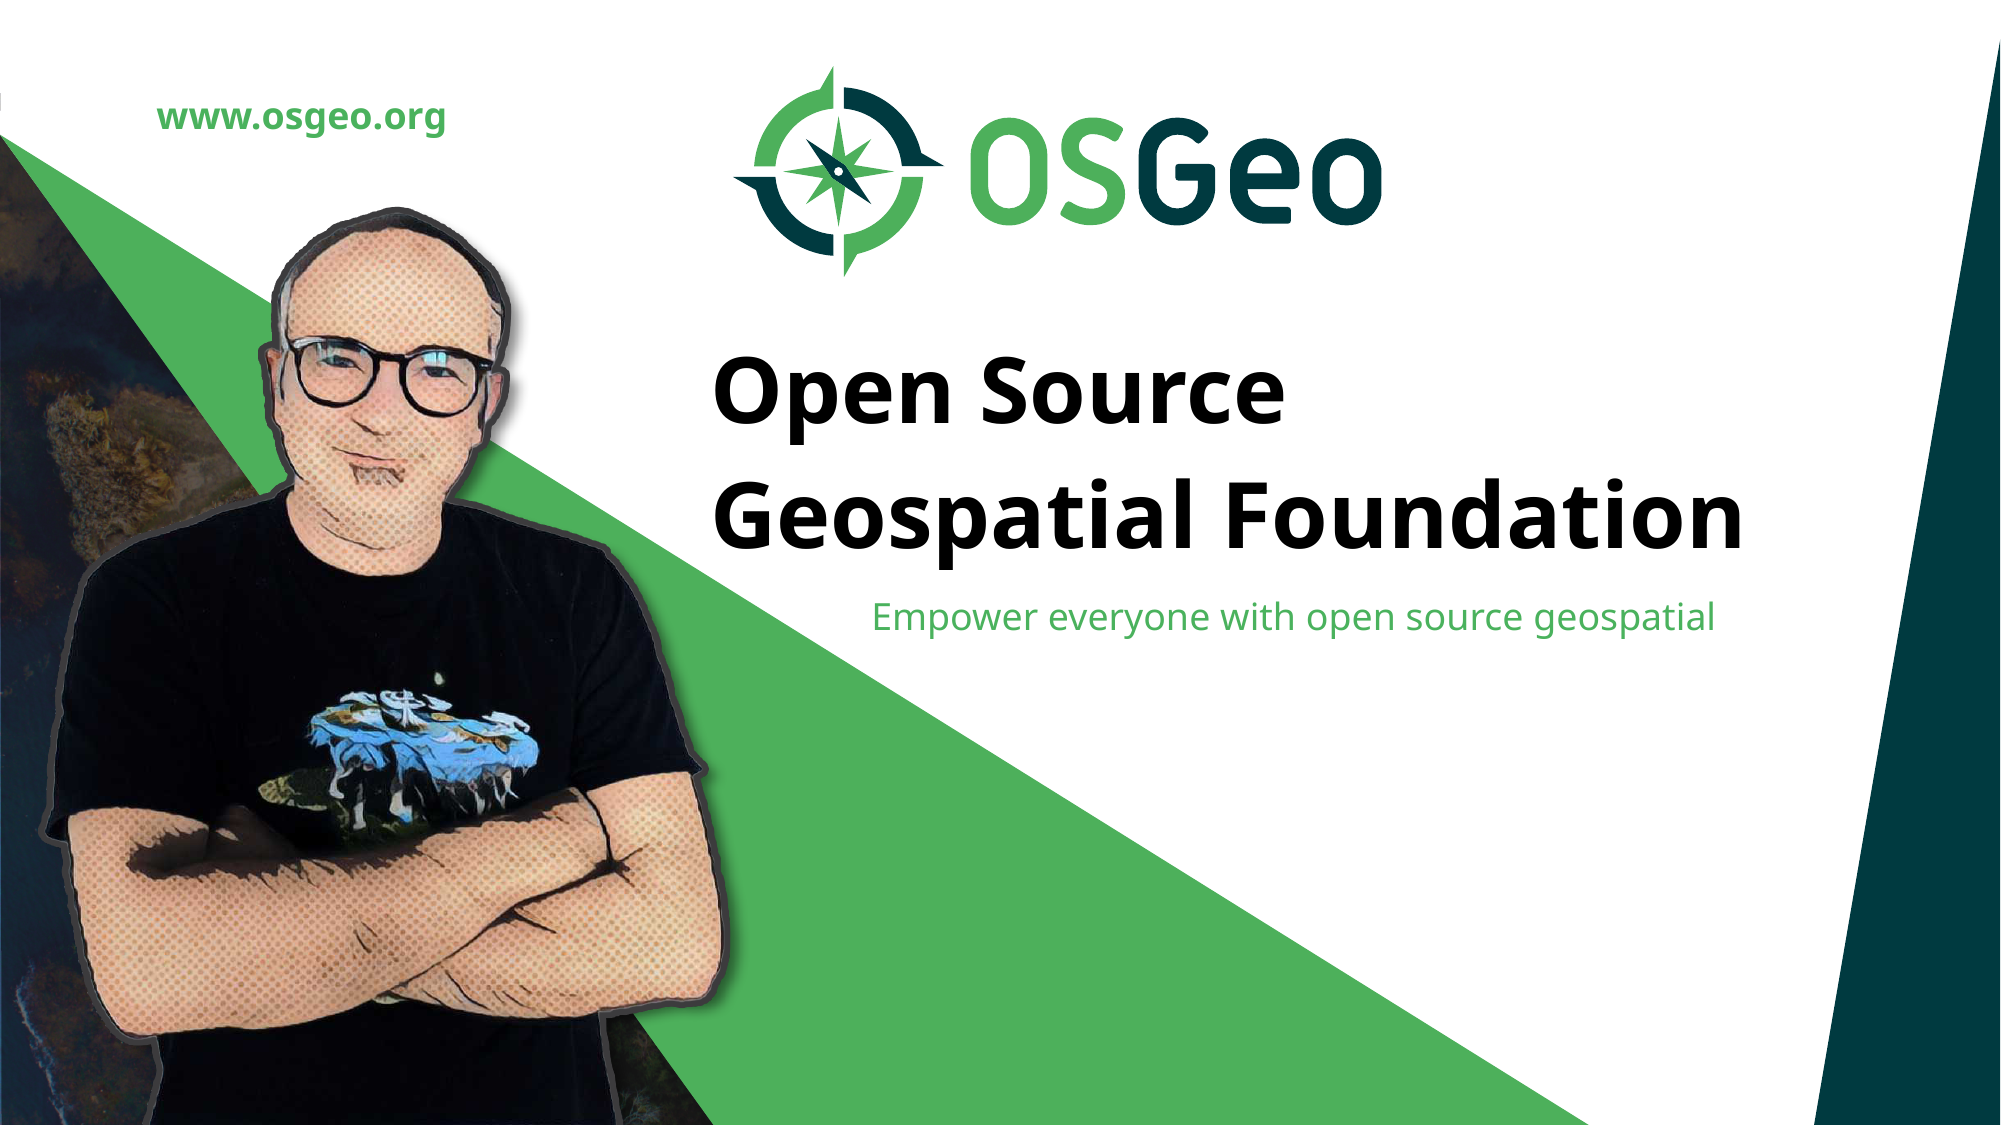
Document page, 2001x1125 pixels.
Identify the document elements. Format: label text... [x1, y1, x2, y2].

picture [0, 0, 886, 1125]
title Open Source Geospatial Foundation [886, 184, 1751, 576]
subtitle Empower everyone with open source geospatial [886, 590, 1751, 863]
